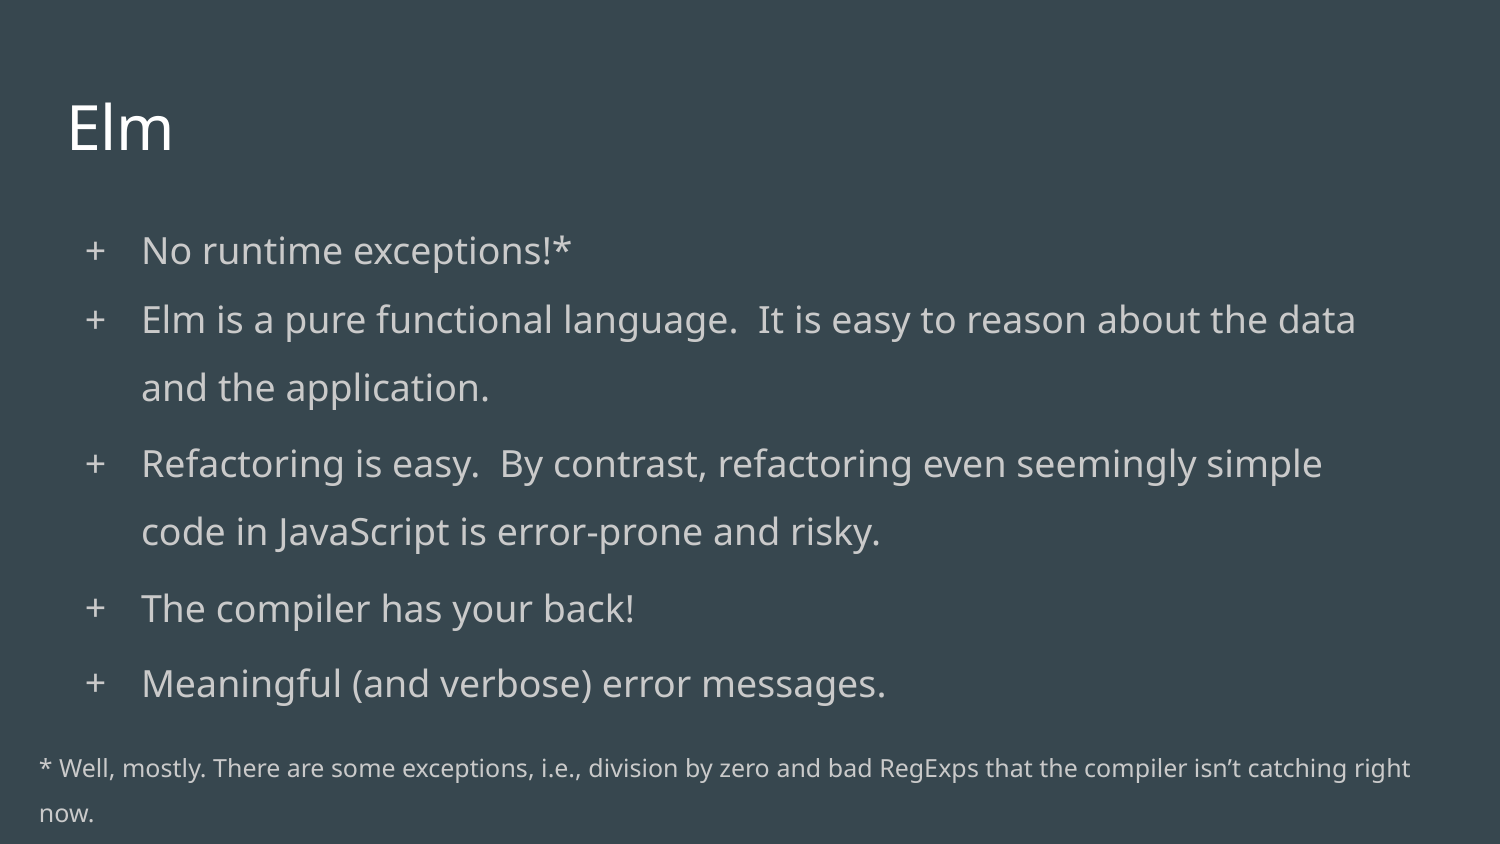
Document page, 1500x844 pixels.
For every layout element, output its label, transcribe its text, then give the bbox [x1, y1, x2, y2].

text_box * Well, mostly. There are some exceptions, i.e., division by zero and bad RegExps that the compiler isn’t catching right now. [23, 722, 1449, 795]
text_box Refactoring is easy. By contrast, refactoring even seemingly simple code in JavaScript is error-prone and risky. [51, 402, 1363, 551]
text_box The compiler has your back! [51, 547, 1125, 622]
title Elm [51, 72, 1449, 167]
list No runtime exceptions!* [51, 190, 1376, 258]
text_box Meaningful (and verbose) error messages. [51, 622, 1125, 706]
text_box Elm is a pure functional language. It is easy to reason about the data and the application. [51, 258, 1376, 394]
